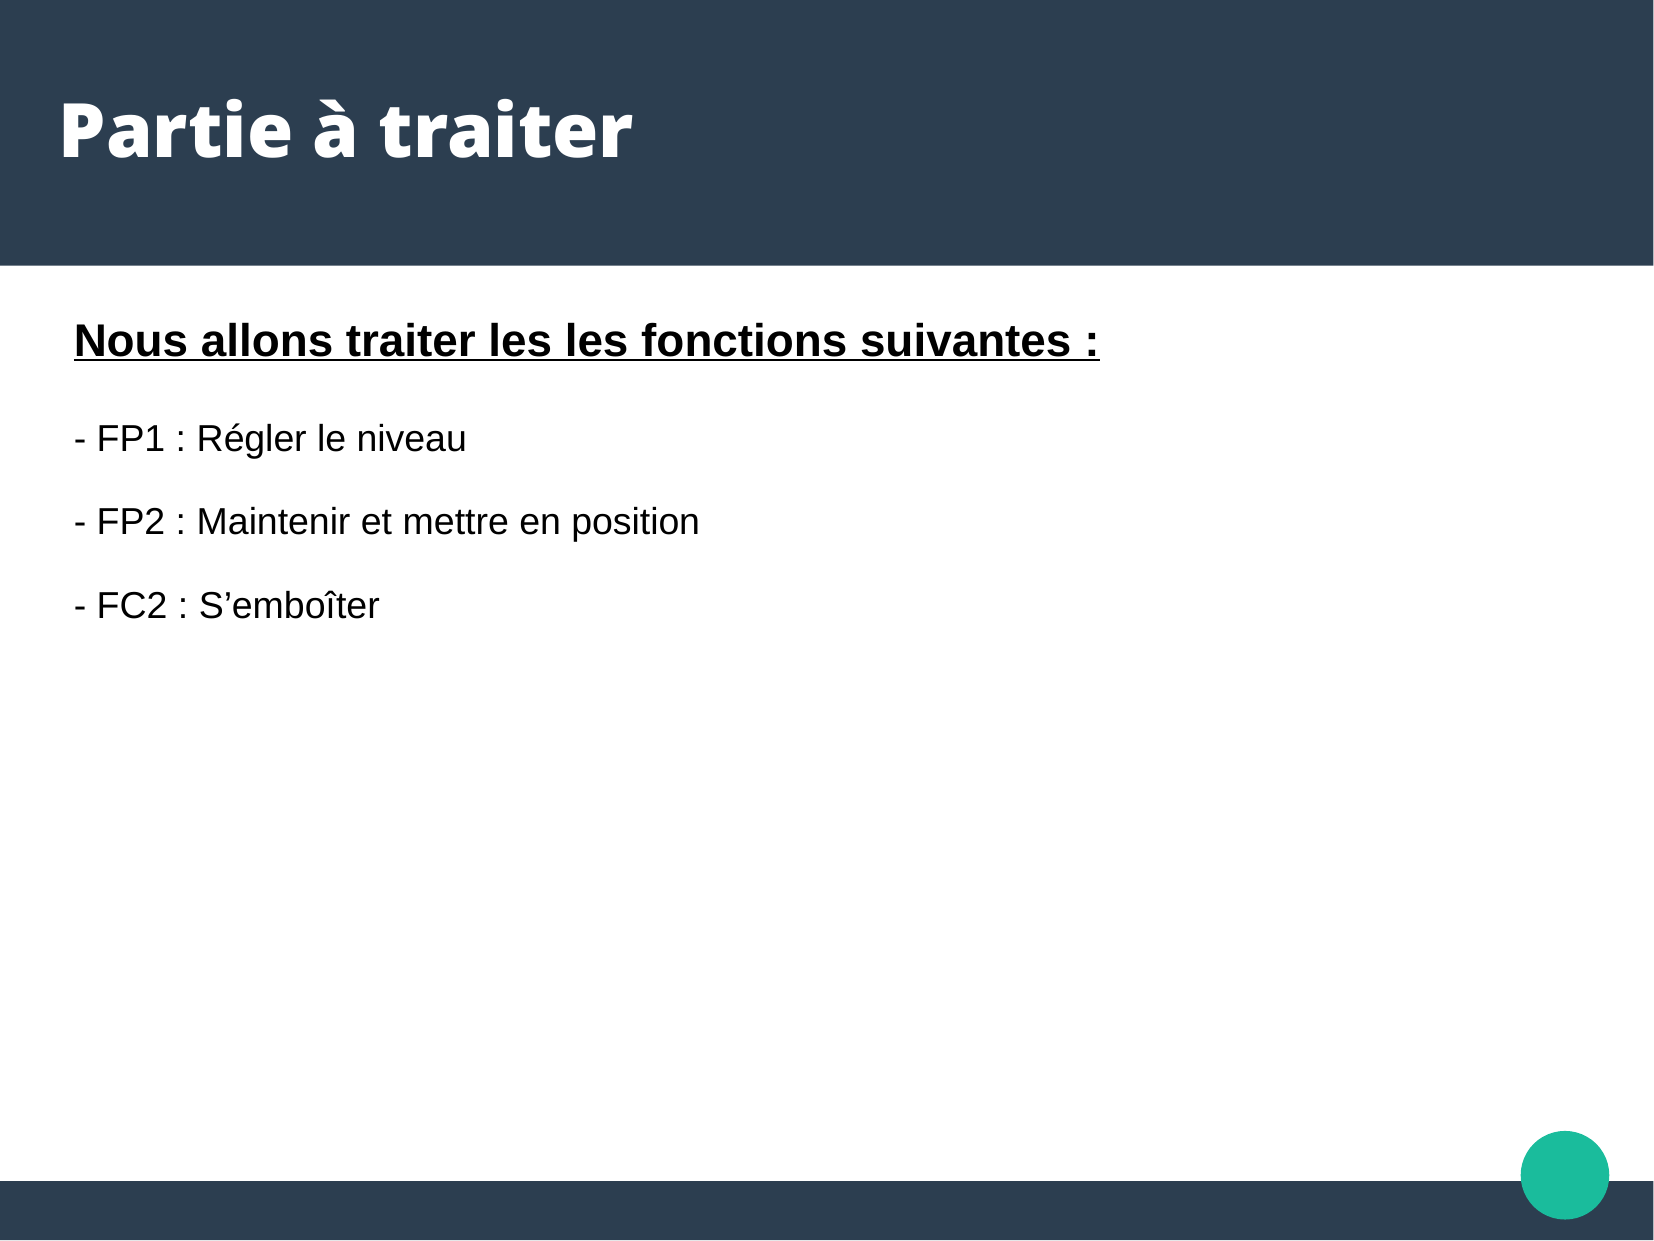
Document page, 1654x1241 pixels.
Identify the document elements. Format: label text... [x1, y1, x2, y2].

text_box Nous allons traiter les les fonctions suivantes : - FP1 : Régler le niveau - FP2 : Maintenir et mettre en position - FC2 : S’emboîter [59, 307, 1607, 635]
title Partie à traiter [59, 49, 1595, 207]
